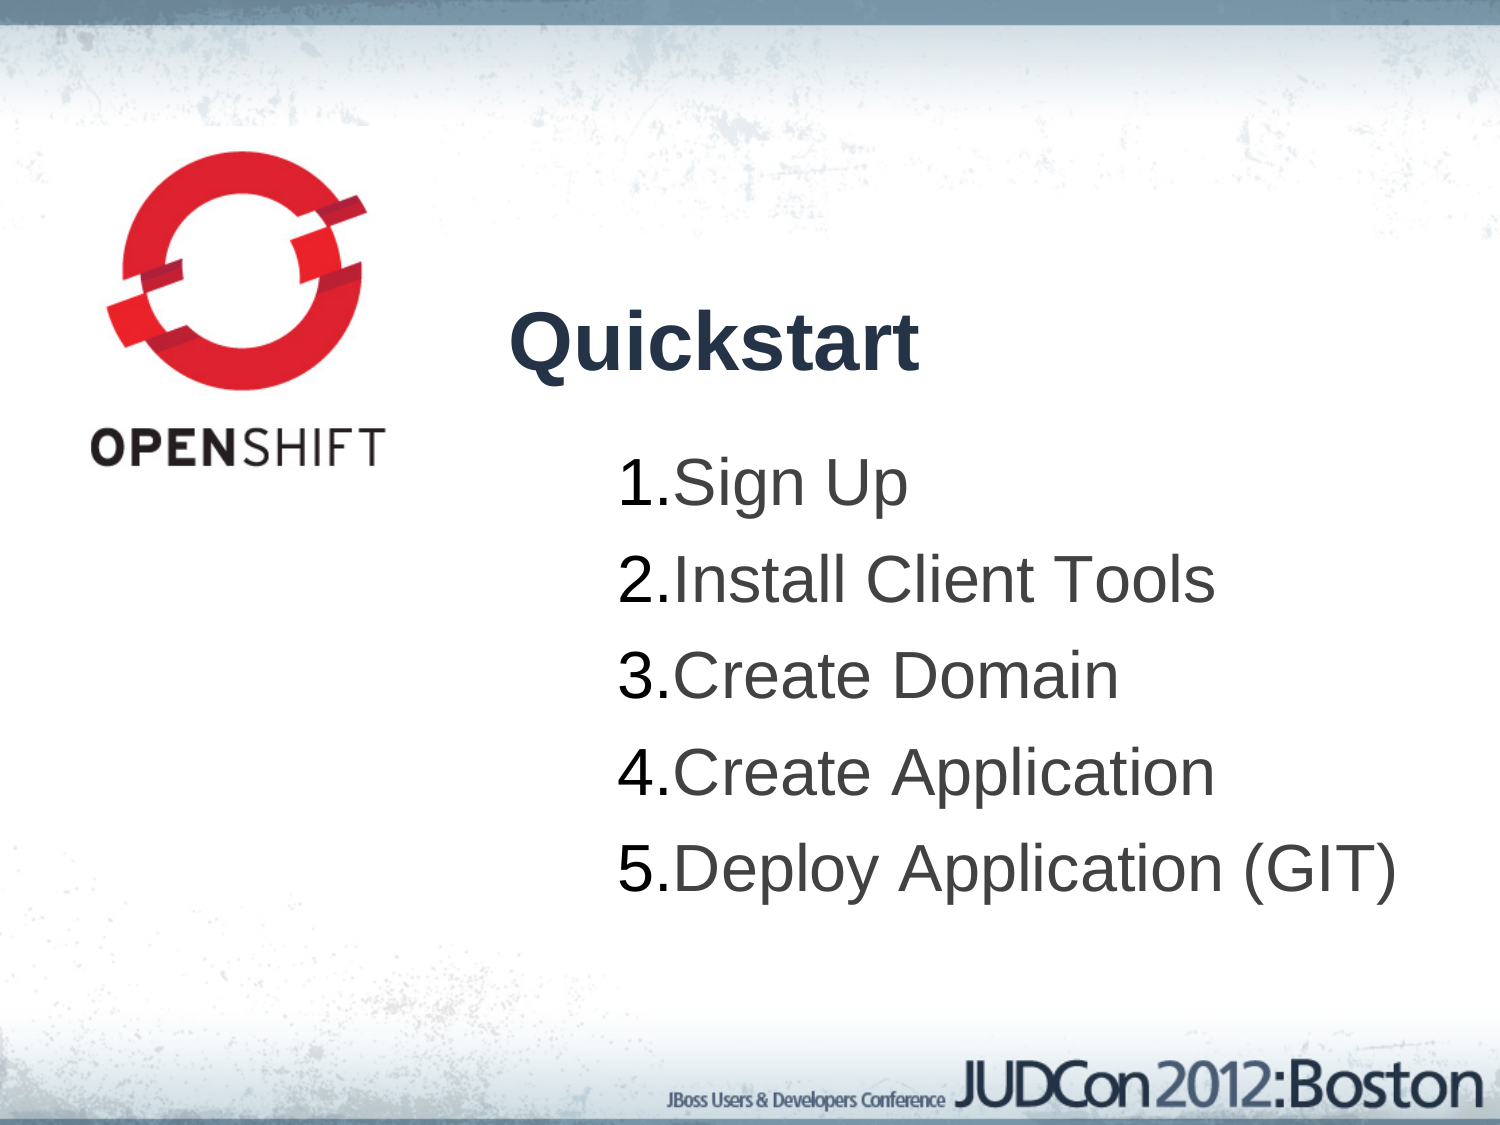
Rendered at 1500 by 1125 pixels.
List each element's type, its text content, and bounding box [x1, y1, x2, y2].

list Sign Up Install Client Tools Create Domain Create Application Deploy Application (GIT) [602, 431, 1500, 1125]
title Quickstart [426, 242, 1353, 433]
picture [0, 0, 1500, 1125]
